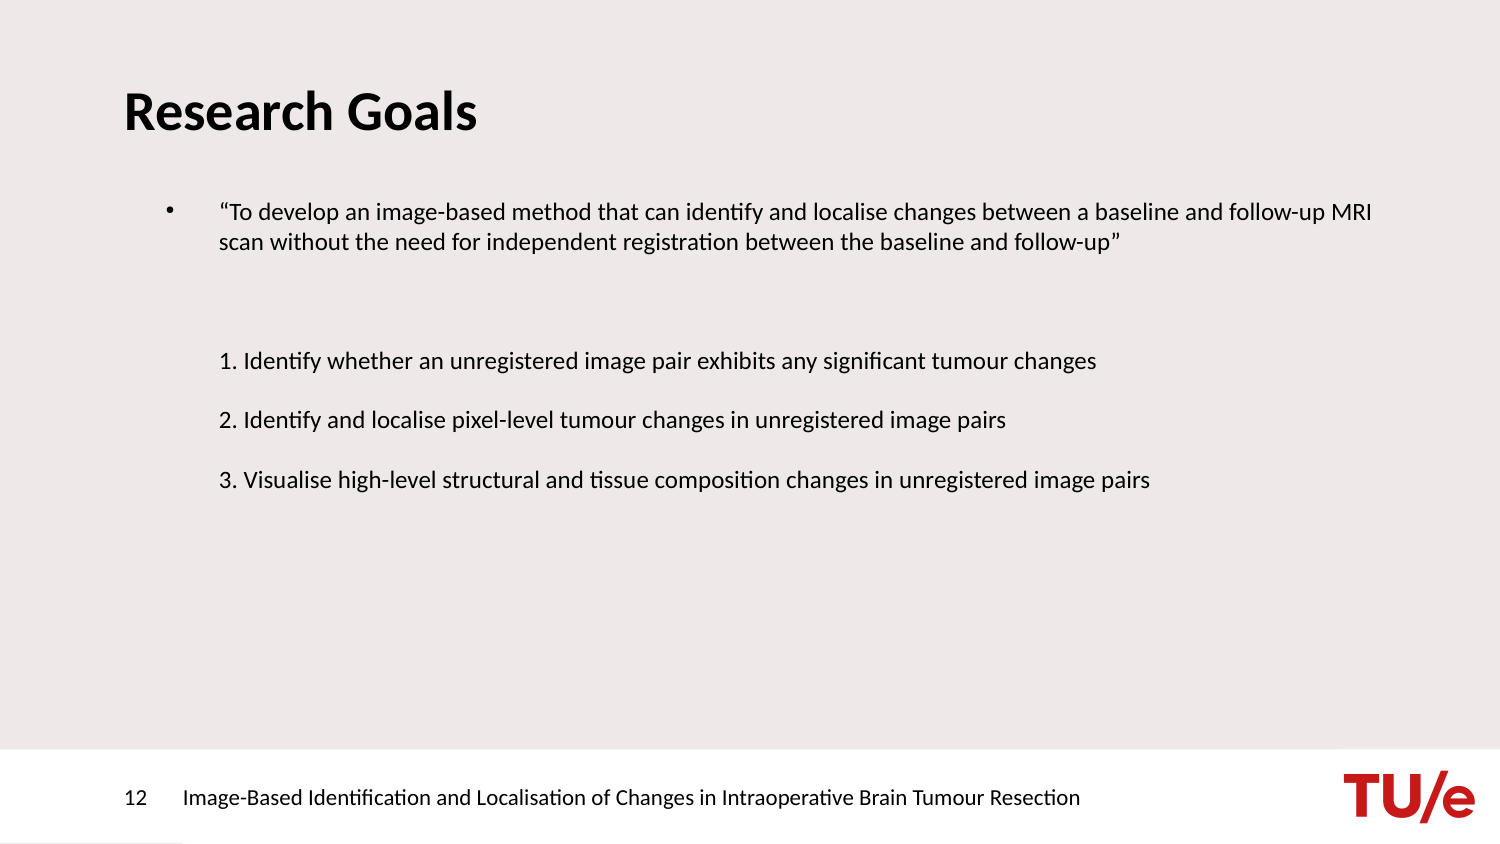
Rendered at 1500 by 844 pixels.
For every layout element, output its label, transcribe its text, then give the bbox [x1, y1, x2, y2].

list “To develop an image-based method that can identify and localise changes between a baseline and follow-up MRI scan without the need for independent registration between the baseline and follow-up” 1. Identify whether an unregistered image pair exhibits any significant tumour changes 2. Identify and localise pixel-level tumour changes in unregistered image pairs 3. Visualise high-level structural and tissue composition changes in unregistered image pairs [147, 195, 1388, 676]
title Research Goals [124, 85, 1364, 174]
picture [1339, 749, 1500, 844]
